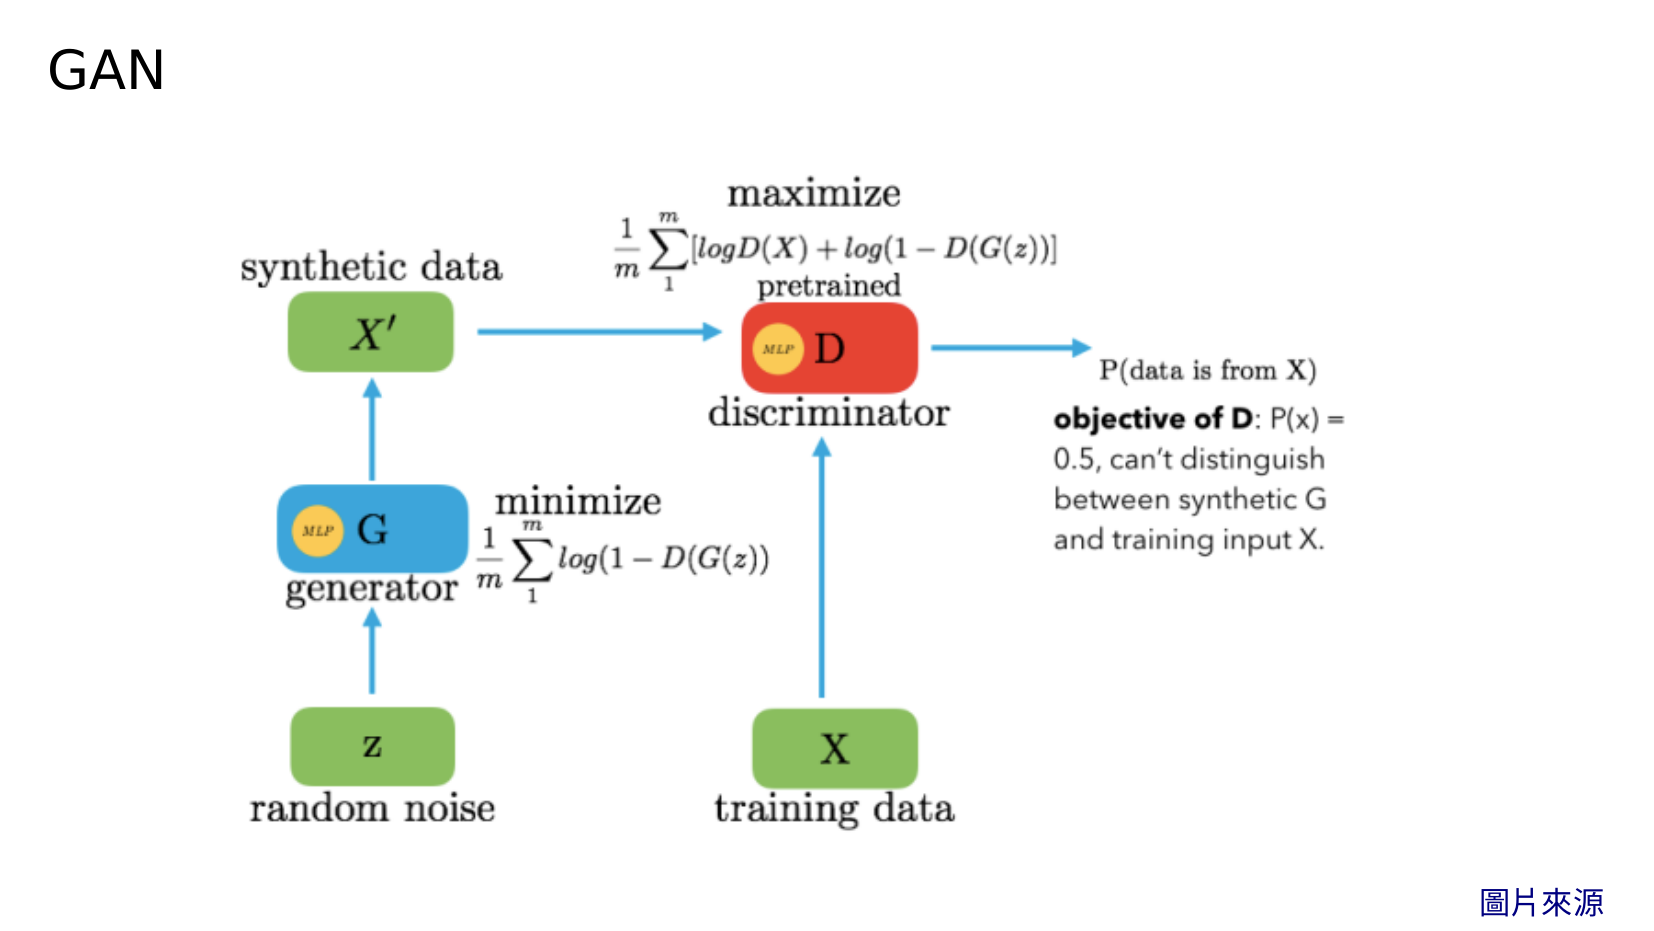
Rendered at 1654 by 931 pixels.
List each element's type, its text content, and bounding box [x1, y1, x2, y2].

title GAN [47, 23, 1536, 119]
text_box 圖片來源 [1464, 871, 1654, 931]
picture [224, 150, 1363, 851]
